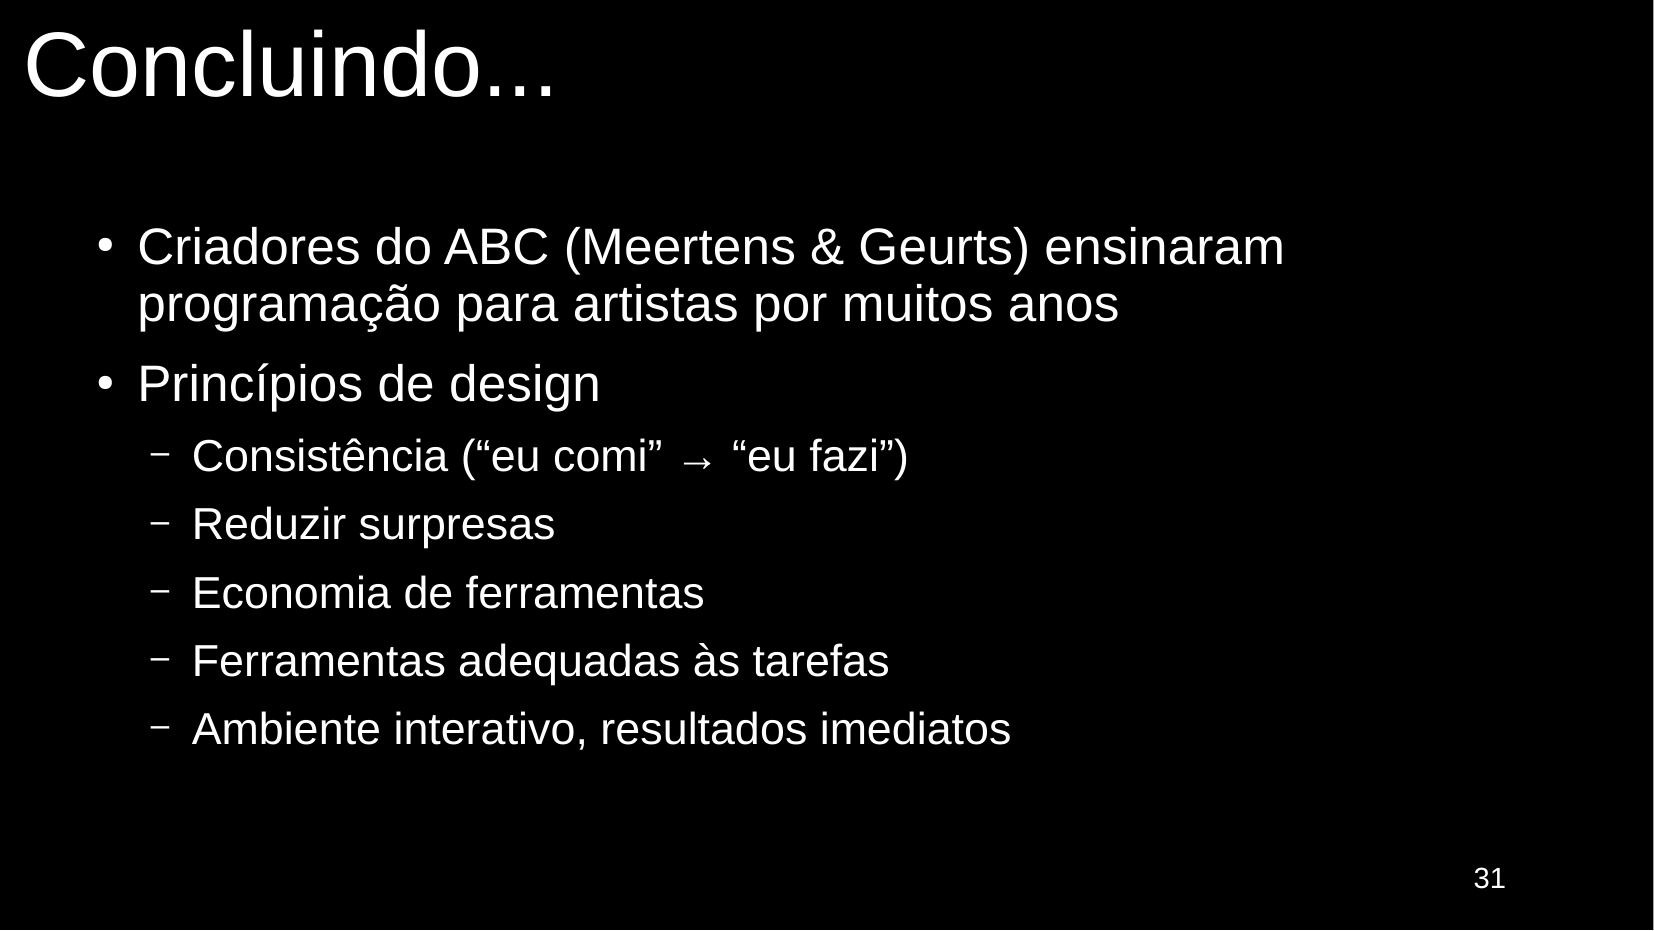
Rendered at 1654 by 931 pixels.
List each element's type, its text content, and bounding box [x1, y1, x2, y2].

list Criadores do ABC (Meertens & Geurts) ensinaram programação para artistas por muitos anos Princípios de design Consistência (“eu comi” → “eu fazi”) Reduzir surpresas Economia de ferramentas Ferramentas adequadas às tarefas Ambiente interativo, resultados imediatos [82, 217, 1571, 758]
title Concluindo... [23, 11, 1589, 119]
